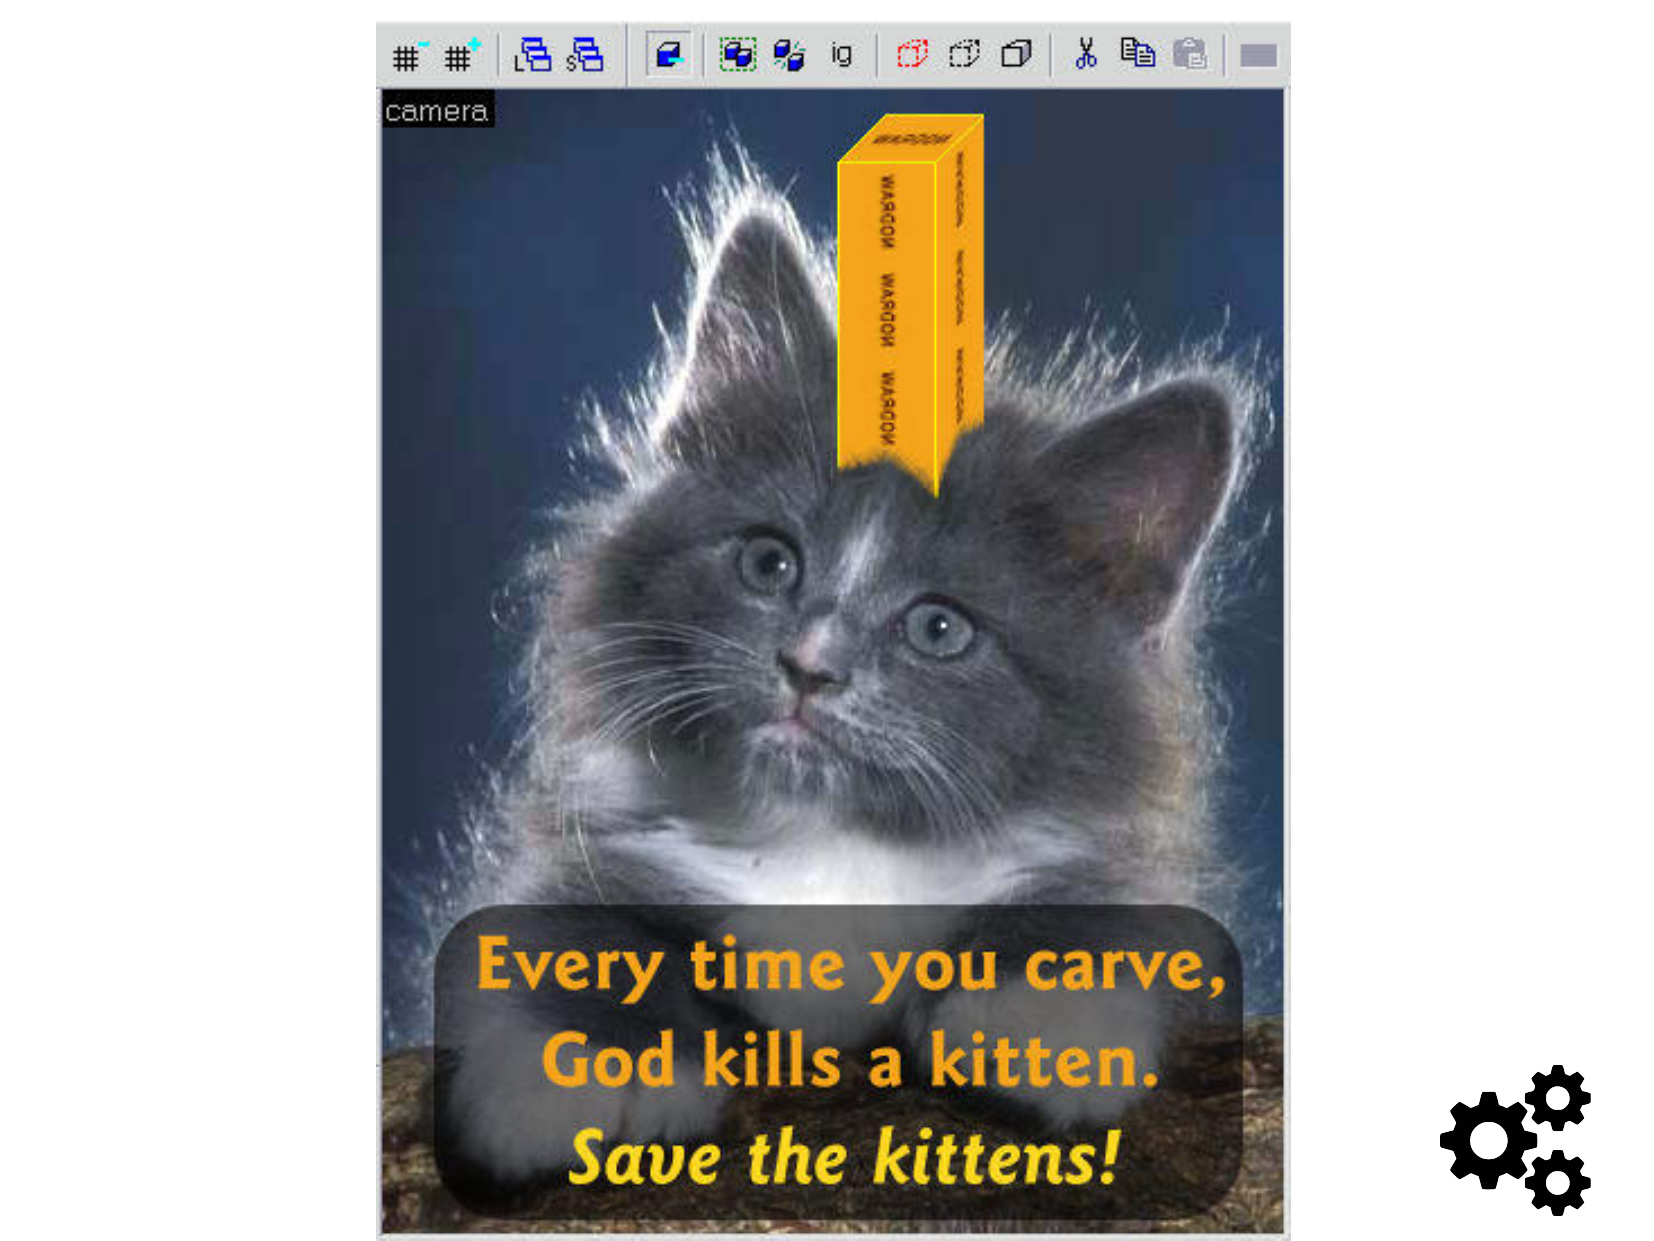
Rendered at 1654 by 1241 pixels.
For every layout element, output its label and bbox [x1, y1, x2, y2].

picture [1440, 1065, 1591, 1216]
picture [376, 20, 1291, 1241]
